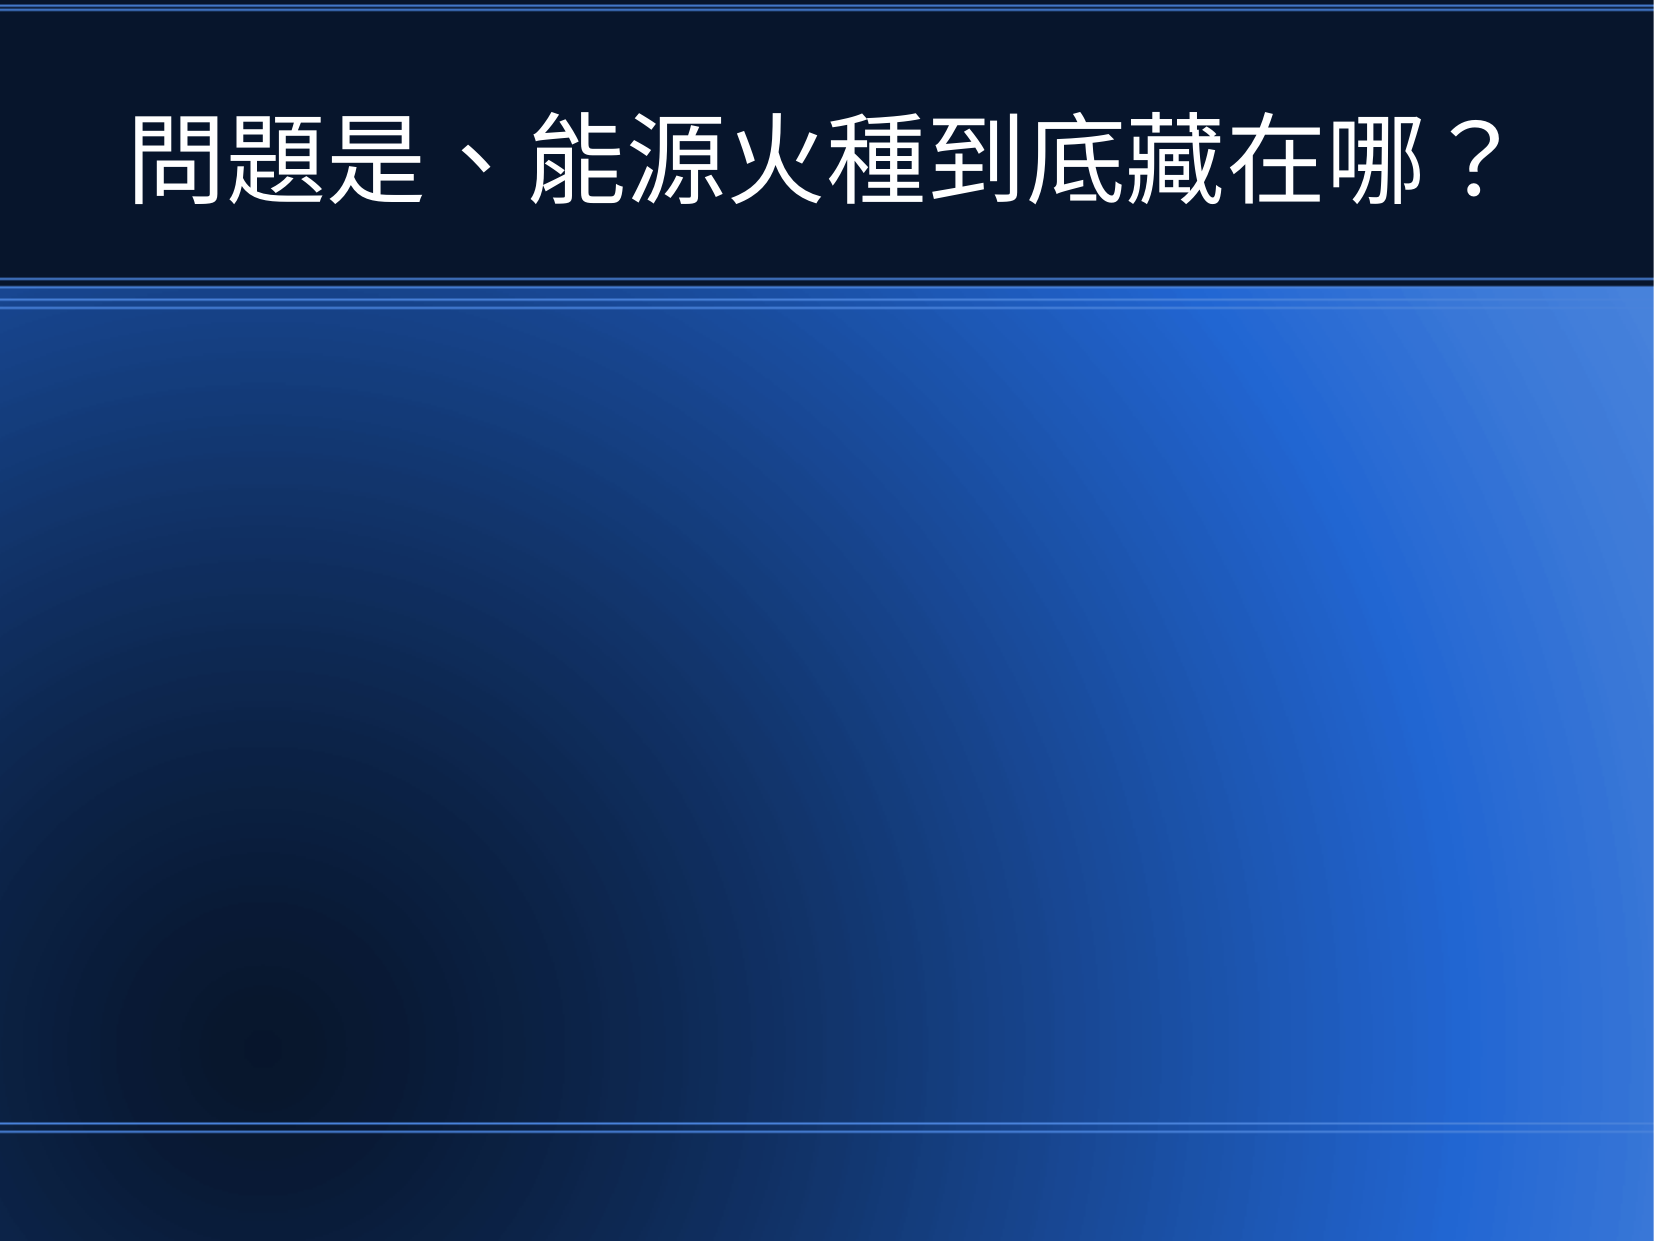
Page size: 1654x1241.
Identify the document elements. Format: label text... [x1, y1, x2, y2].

picture [0, 0, 1654, 1241]
title 問題是、能源火種到底藏在哪？ [82, 49, 1571, 257]
